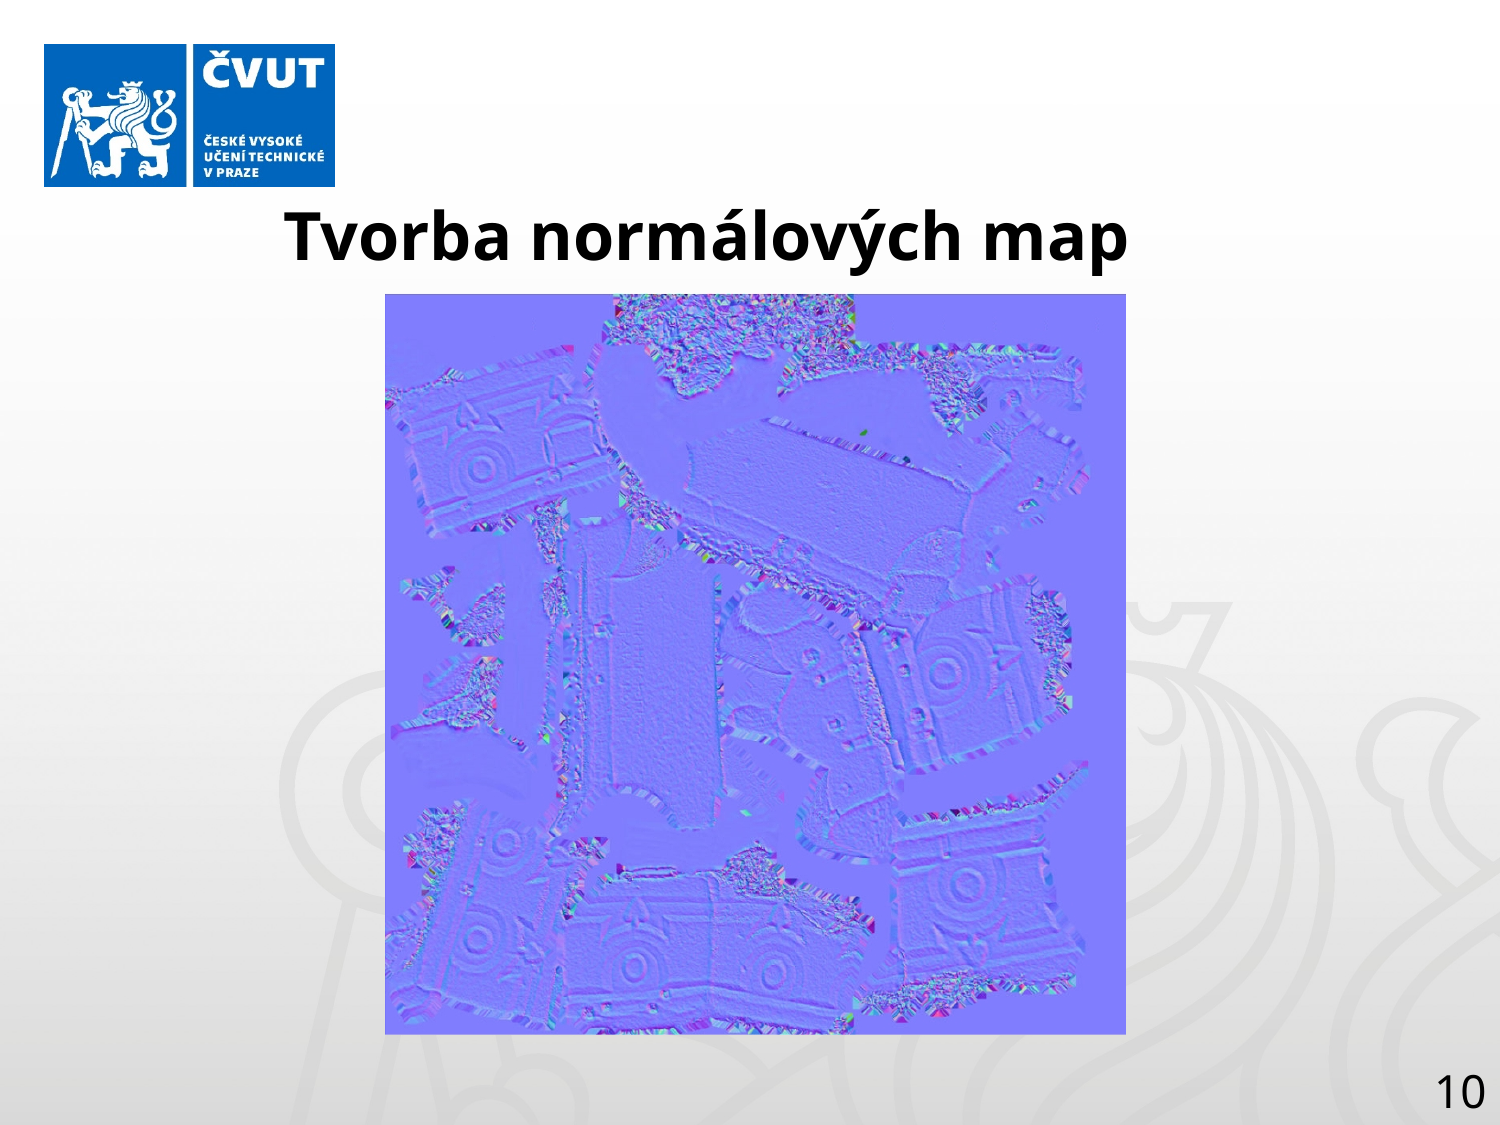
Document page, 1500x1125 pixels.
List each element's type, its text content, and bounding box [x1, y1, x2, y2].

title Tvorba normálových map [268, 195, 1229, 286]
picture [0, 0, 1500, 1125]
text_box 10 [1419, 1055, 1500, 1125]
